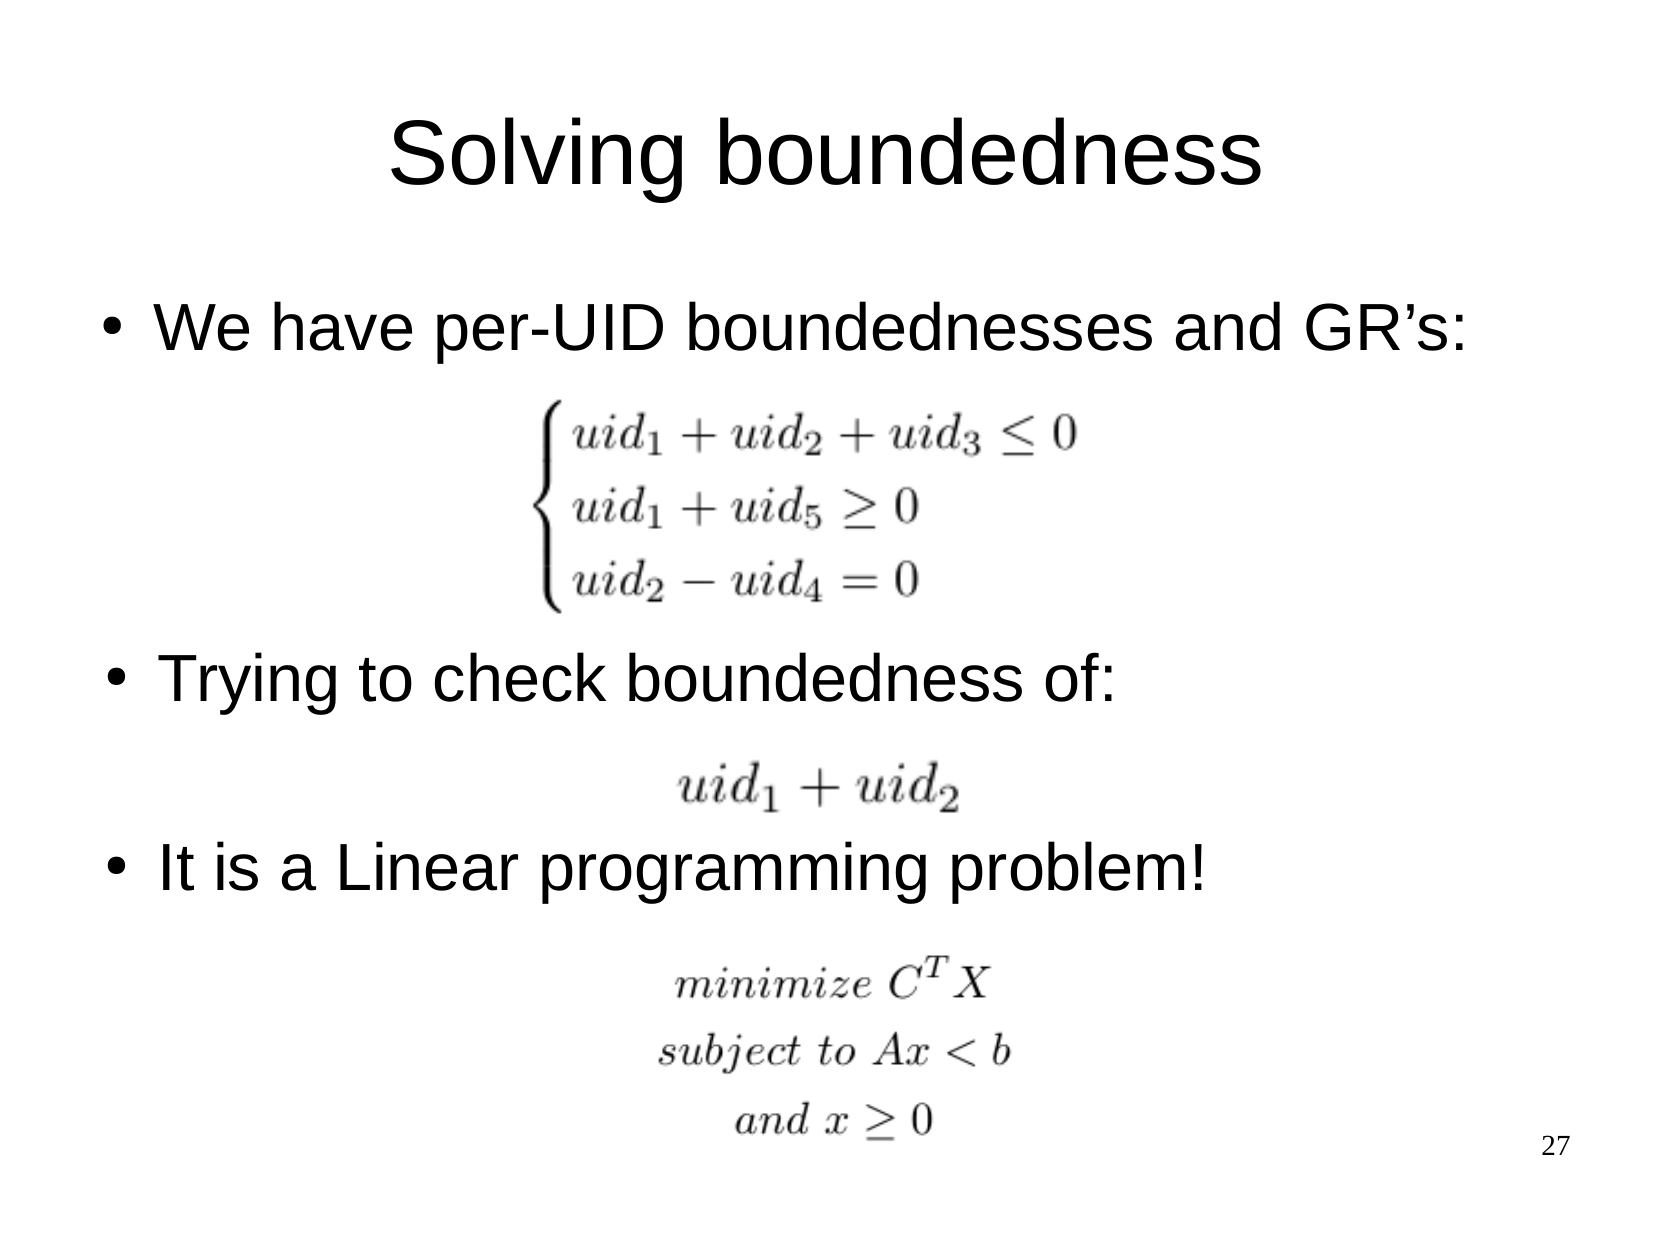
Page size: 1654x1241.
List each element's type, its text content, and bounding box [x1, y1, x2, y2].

list Trying to check boundedness of: [86, 640, 1576, 756]
list It is a Linear programming problem! [86, 830, 1576, 946]
picture [600, 911, 1051, 1182]
picture [512, 375, 1186, 631]
list We have per-UID boundednesses and GR’s: [82, 290, 1571, 406]
title Solving boundedness [82, 49, 1571, 257]
picture [666, 728, 987, 826]
